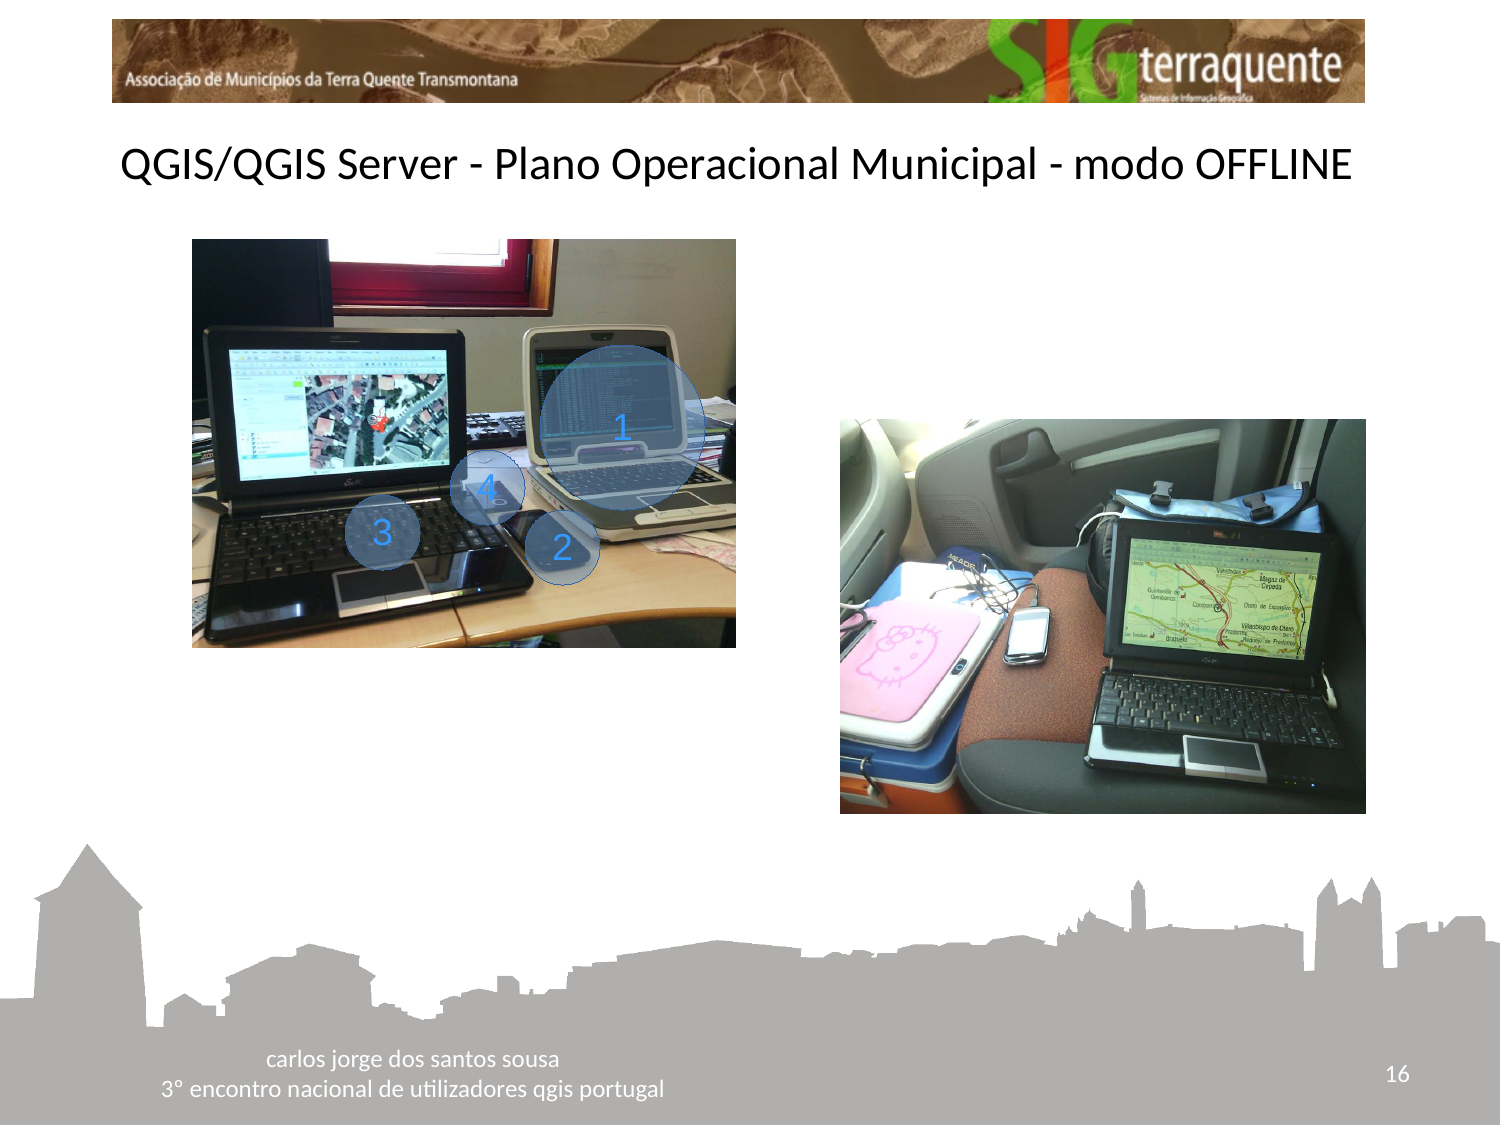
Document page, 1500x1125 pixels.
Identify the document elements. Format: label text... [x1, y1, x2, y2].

text_box <número> [1074, 1042, 1425, 1103]
text_box carlos jorge dos santos sousa 3º encontro nacional de utilizadores qgis portugal [106, 1042, 721, 1103]
picture [112, 19, 1365, 103]
text_box 3 [345, 495, 421, 571]
text_box 4 [450, 450, 526, 526]
title QGIS/QGIS Server - Plano Operacional Municipal - modo OFFLINE [63, 102, 1414, 220]
text_box 2 [525, 510, 601, 586]
picture [0, 419, 1500, 1125]
picture [192, 239, 736, 648]
text_box 1 [540, 345, 706, 511]
